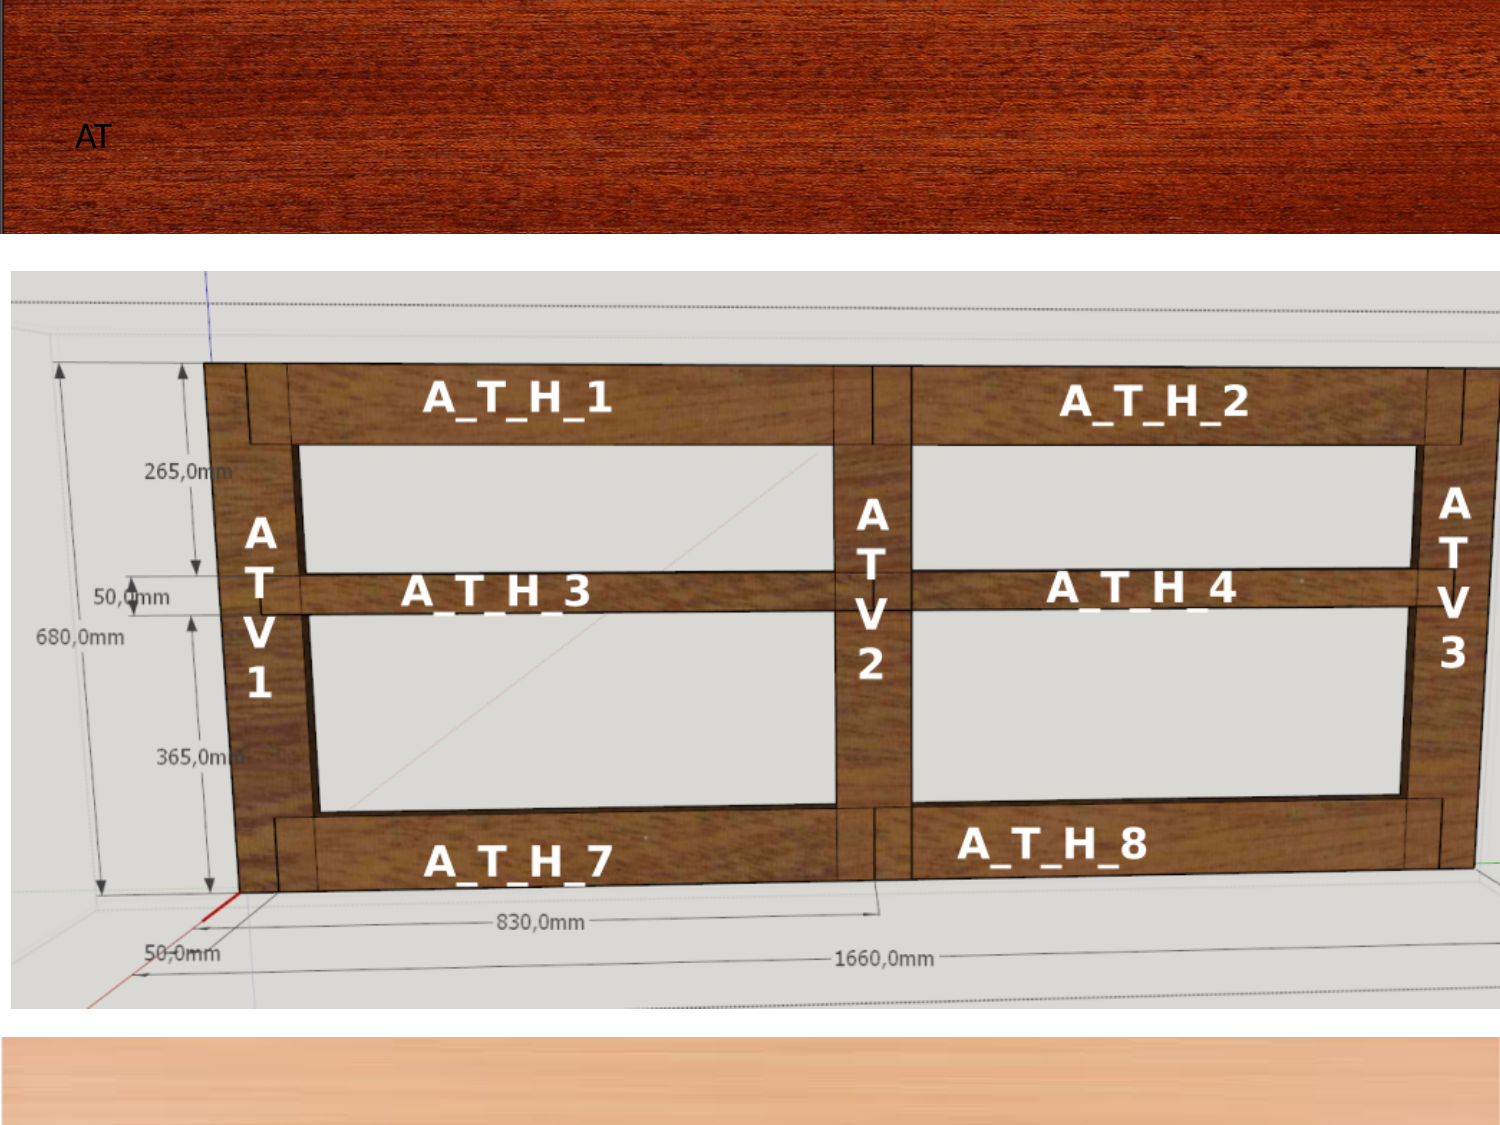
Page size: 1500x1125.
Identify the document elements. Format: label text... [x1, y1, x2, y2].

picture [11, 271, 1500, 1009]
picture [0, 0, 1500, 234]
picture [3, 1037, 1499, 1125]
title AT [75, 45, 1425, 233]
